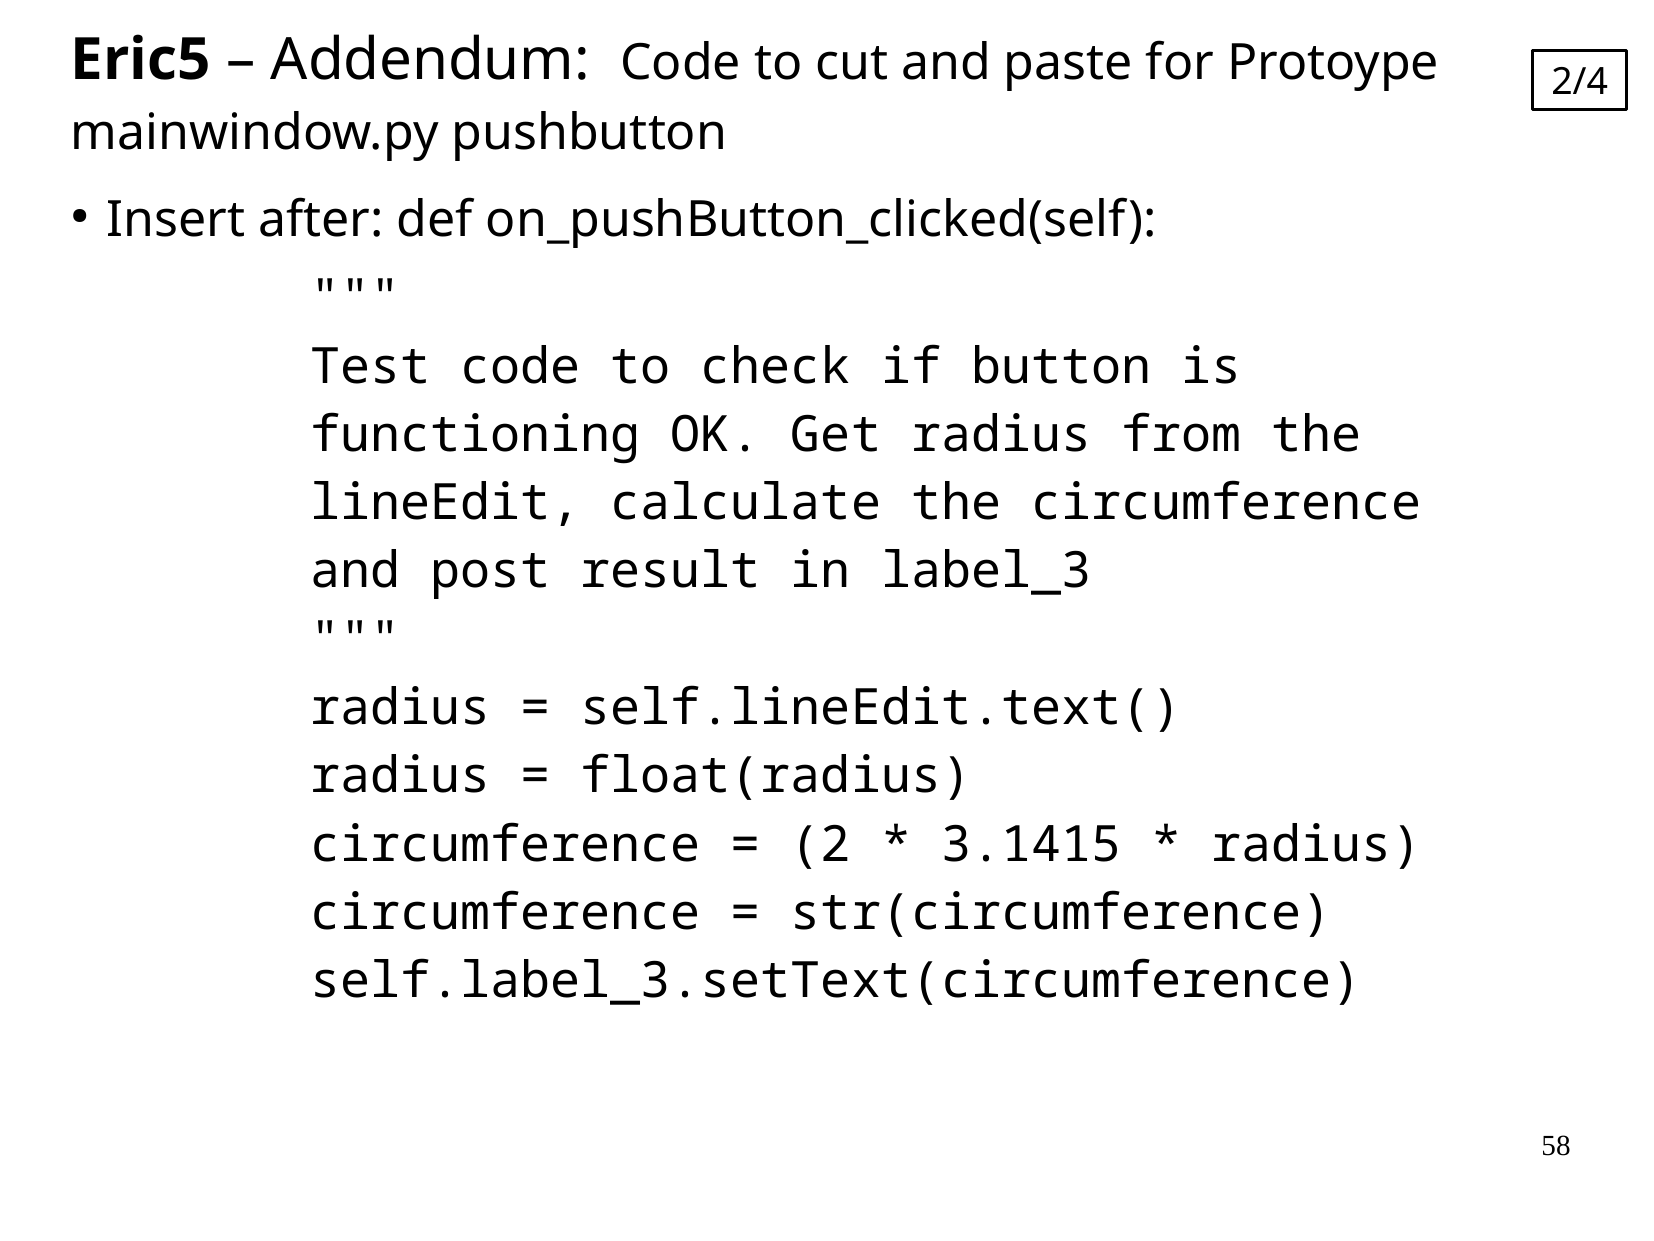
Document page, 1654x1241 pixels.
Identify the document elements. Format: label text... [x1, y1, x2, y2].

text_box """ Test code to check if button is functioning OK. Get radius from the lineEdit, calculate the circumference and post result in label_3 """ radius = self.lineEdit.text() radius = float(radius) circumference = (2 * 3.1415 * radius) circumference = str(circumference) self.label_3.setText(circumference) [70, 259, 1559, 1014]
title Insert after: def on_pushButton_clicked(self): [70, 184, 1583, 250]
text_box 2/4 [1532, 50, 1627, 110]
title Eric5 – Addendum: Code to cut and paste for Protoype mainwindow.py pushbutton [70, 18, 1560, 163]
